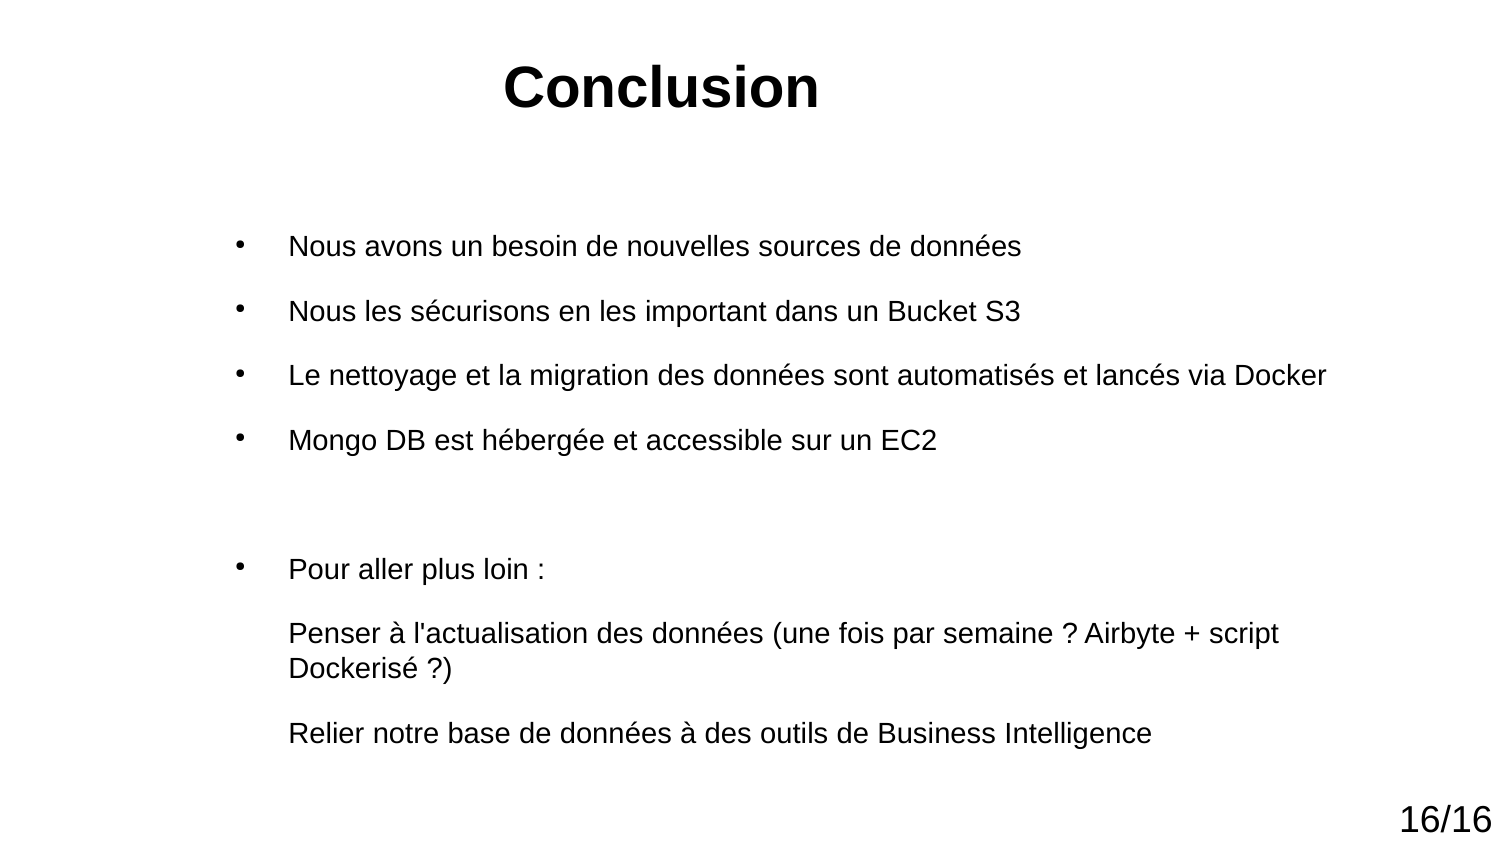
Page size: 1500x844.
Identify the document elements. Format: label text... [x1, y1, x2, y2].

text_box 16/16 [1384, 791, 1500, 844]
title Conclusion [488, 15, 1323, 154]
list Nous avons un besoin de nouvelles sources de données Nous les sécurisons en les important dans un Bucket S3 Le nettoyage et la migration des données sont automatisés et lancés via Docker Mongo DB est hébergée et accessible sur un EC2 Pour aller plus loin : Penser à l'actualisation des données (une fois par semaine ? Airbyte + script Dockerisé ?) Relier notre base de données à des outils de Business Intelligence [202, 212, 1358, 788]
